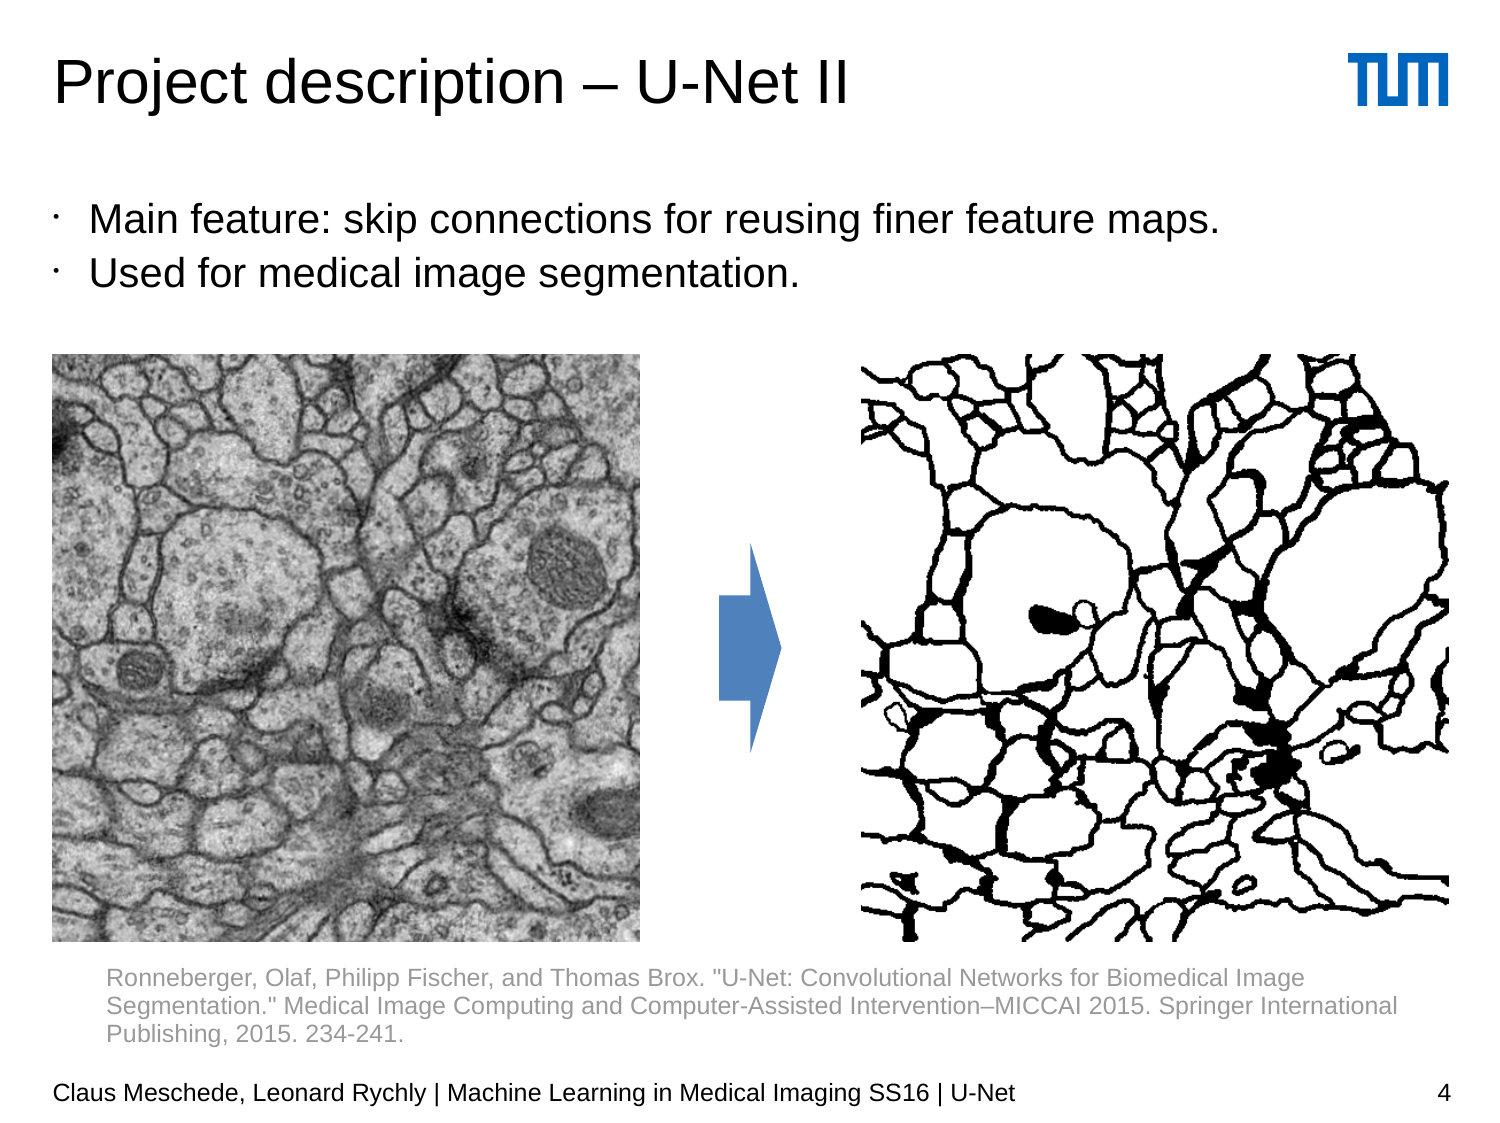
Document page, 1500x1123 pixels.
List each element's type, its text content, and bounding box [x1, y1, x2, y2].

picture [861, 354, 1449, 942]
list Main feature: skip connections for reusing finer feature maps. Used for medical image segmentation. [53, 188, 1453, 343]
picture [52, 354, 640, 942]
text_box Ronneberger, Olaf, Philipp Fischer, and Thomas Brox. "U-Net: Convolutional Networks for Biomedical Image Segmentation." Medical Image Computing and Computer-Assisted Intervention–MICCAI 2015. Springer International Publishing, 2015. 234-241. [91, 956, 1418, 1063]
title Project description – U-Net II [53, 47, 1453, 118]
text_box [719, 542, 782, 754]
